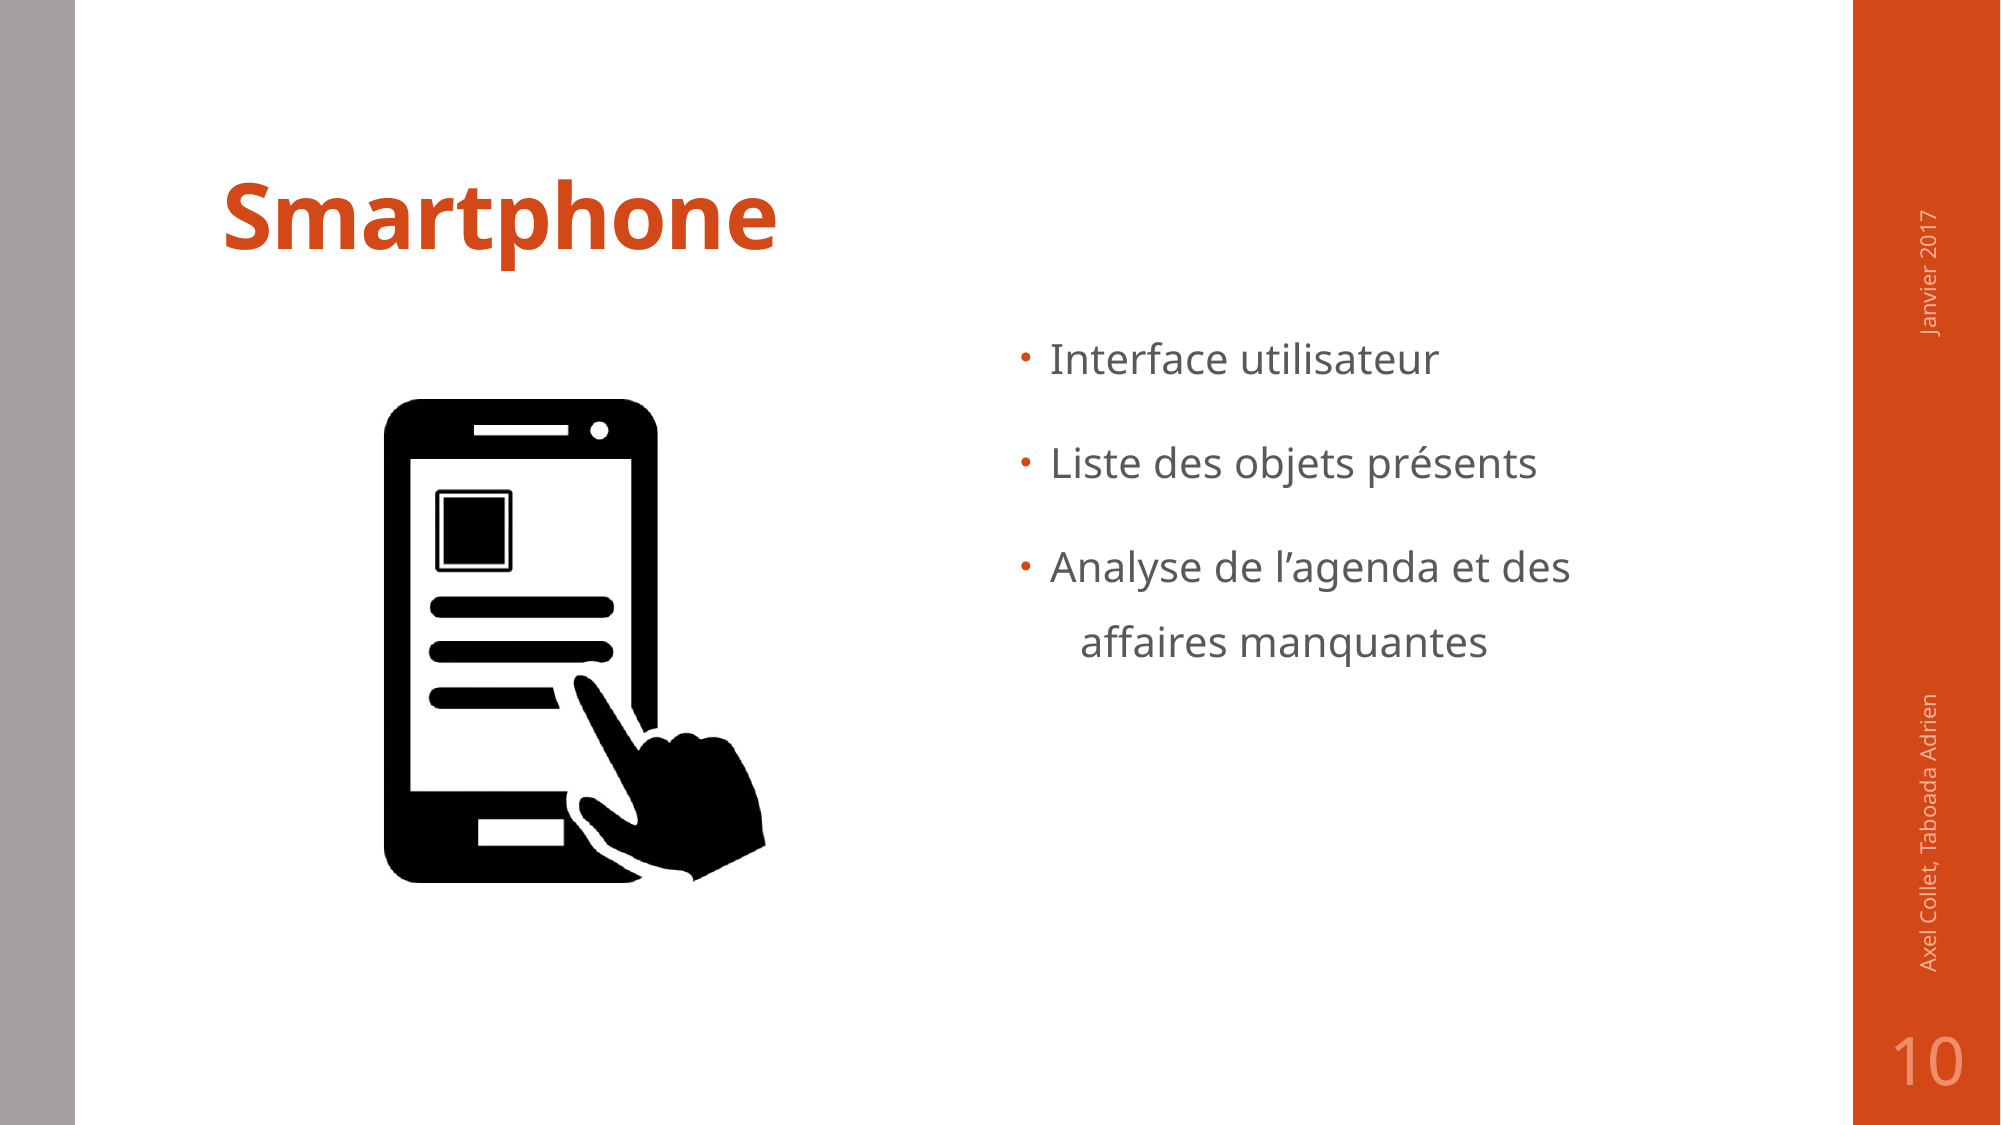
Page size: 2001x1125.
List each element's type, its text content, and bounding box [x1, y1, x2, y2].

list Interface utilisateur Liste des objets présents Analyse de l’agenda et des affaires manquantes [1005, 299, 1741, 1014]
title Smartphone [206, 48, 1797, 278]
text_box Janvier 2017 [1897, 37, 1958, 351]
text_box [1852, 1012, 2000, 1110]
text_box Axel Collet, Taboada Adrien [1897, 400, 1958, 988]
picture [333, 399, 816, 883]
